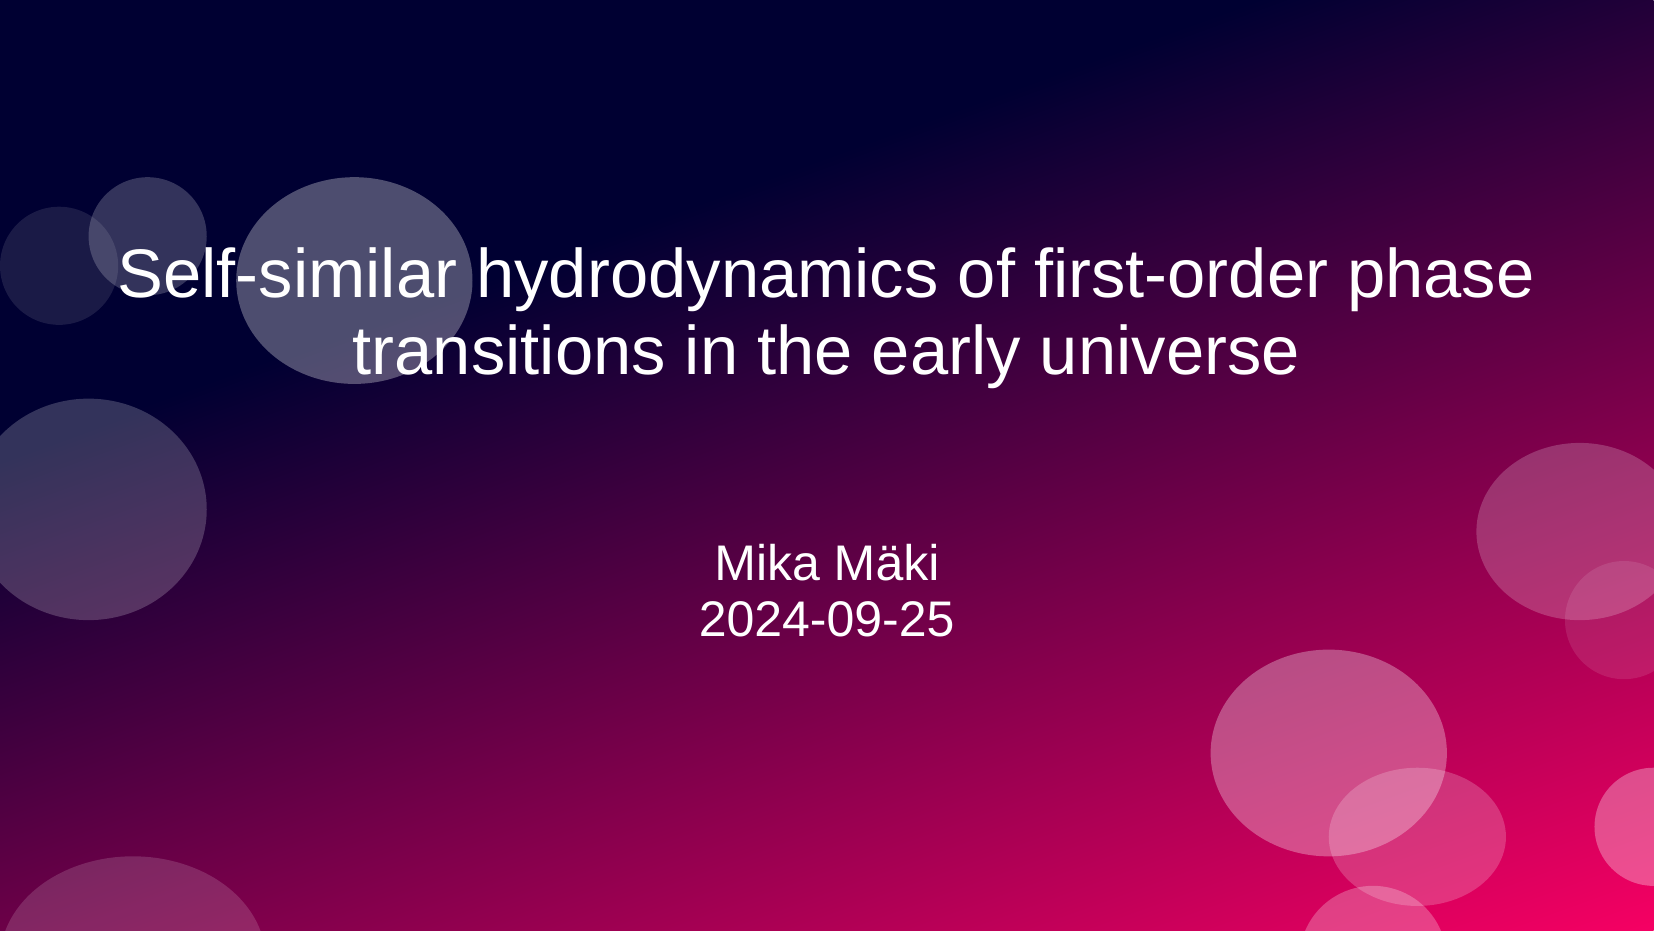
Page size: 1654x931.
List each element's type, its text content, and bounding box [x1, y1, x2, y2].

title Self-similar hydrodynamics of first-order phase transitions in the early universe [82, 234, 1571, 390]
subtitle Mika Mäki 2024-09-25 [82, 425, 1571, 758]
